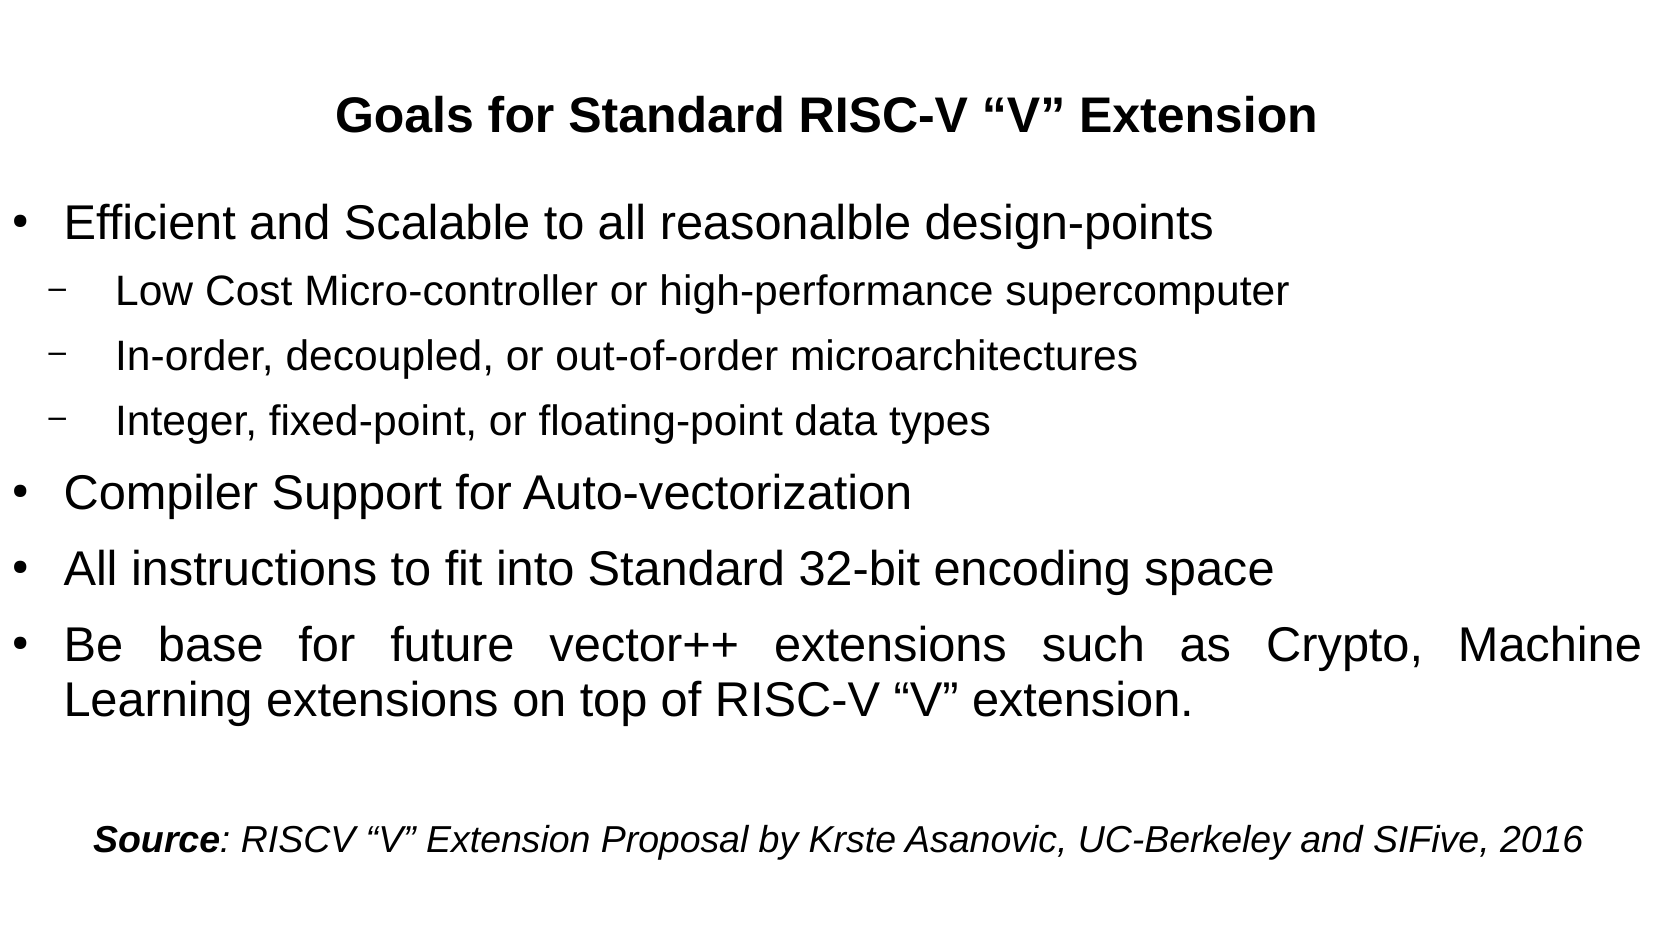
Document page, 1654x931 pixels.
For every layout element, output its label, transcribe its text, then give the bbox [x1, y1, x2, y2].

text_box Source: RISCV “V” Extension Proposal by Krste Asanovic, UC-Berkeley and SIFive, 2016 [11, 810, 1654, 910]
list Efficient and Scalable to all reasonalble design-points Low Cost Micro-controller or high-performance supercomputer In-order, decoupled, or out-of-order microarchitectures Integer, fixed-point, or floating-point data types Compiler Support for Auto-vectorization All instructions to fit into Standard 32-bit encoding space Be base for future vector++ extensions such as Crypto, Machine Learning extensions on top of RISC-V “V” extension. [11, 195, 1642, 735]
title Goals for Standard RISC-V “V” Extension [82, 37, 1571, 193]
